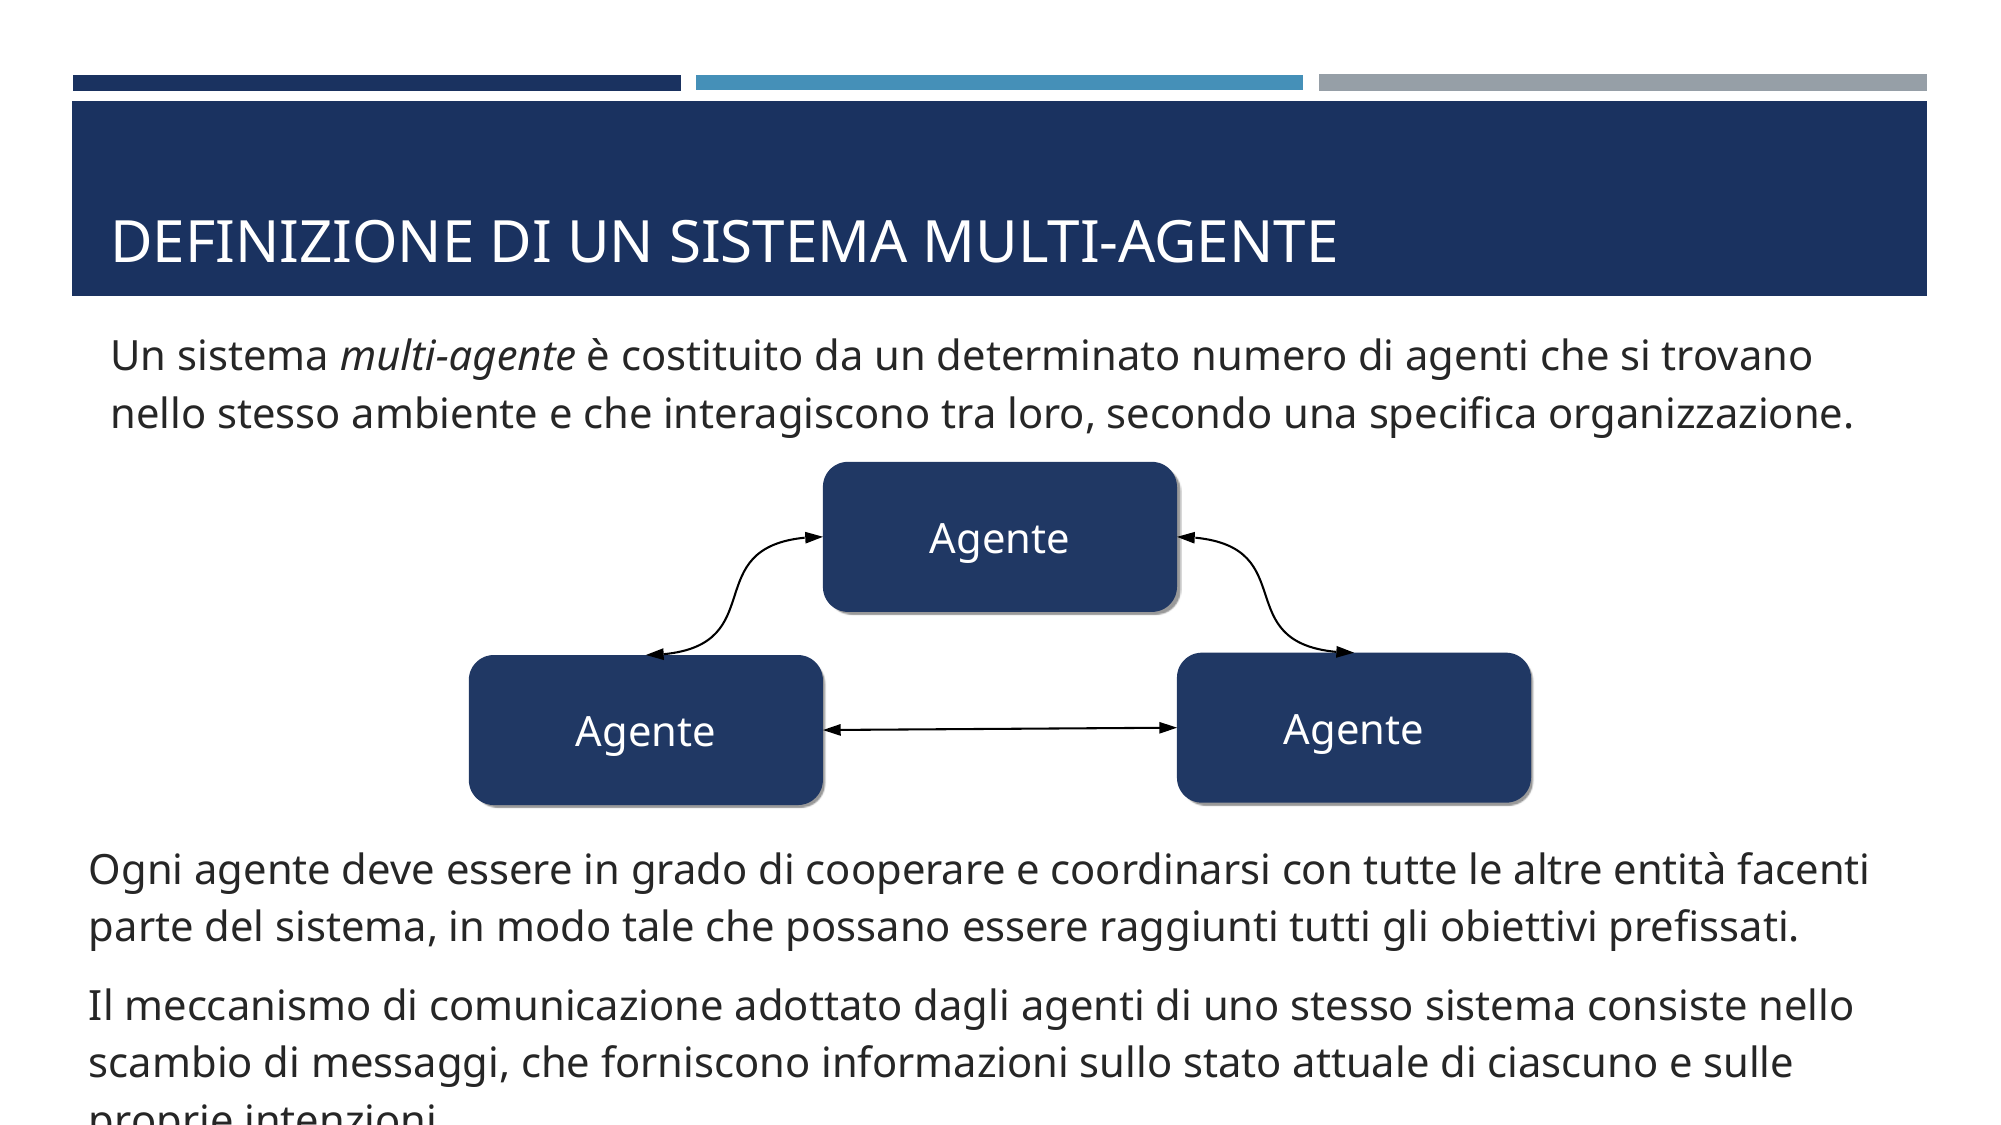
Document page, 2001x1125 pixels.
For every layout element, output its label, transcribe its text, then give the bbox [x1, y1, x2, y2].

text_box Ogni agente deve essere in grado di cooperare e coordinarsi con tutte le altre entità facenti parte del sistema, in modo tale che possano essere raggiunti tutti gli obiettivi prefissati. Il meccanismo di comunicazione adottato dagli agenti di uno stesso sistema consiste nello scambio di messaggi, che forniscono informazioni sullo stato attuale di ciascuno e sulle proprie intenzioni. [73, 827, 1927, 1109]
text_box Agente [822, 461, 1178, 612]
text_box Agente [1176, 652, 1532, 803]
title Definizione di un sistema multi-agente [95, 115, 1905, 282]
text_box Agente [468, 655, 823, 806]
text_box Un sistema multi-agente è costituito da un determinato numero di agenti che si trovano nello stesso ambiente e che interagiscono tra loro, secondo una specifica organizzazione. [95, 313, 1905, 441]
